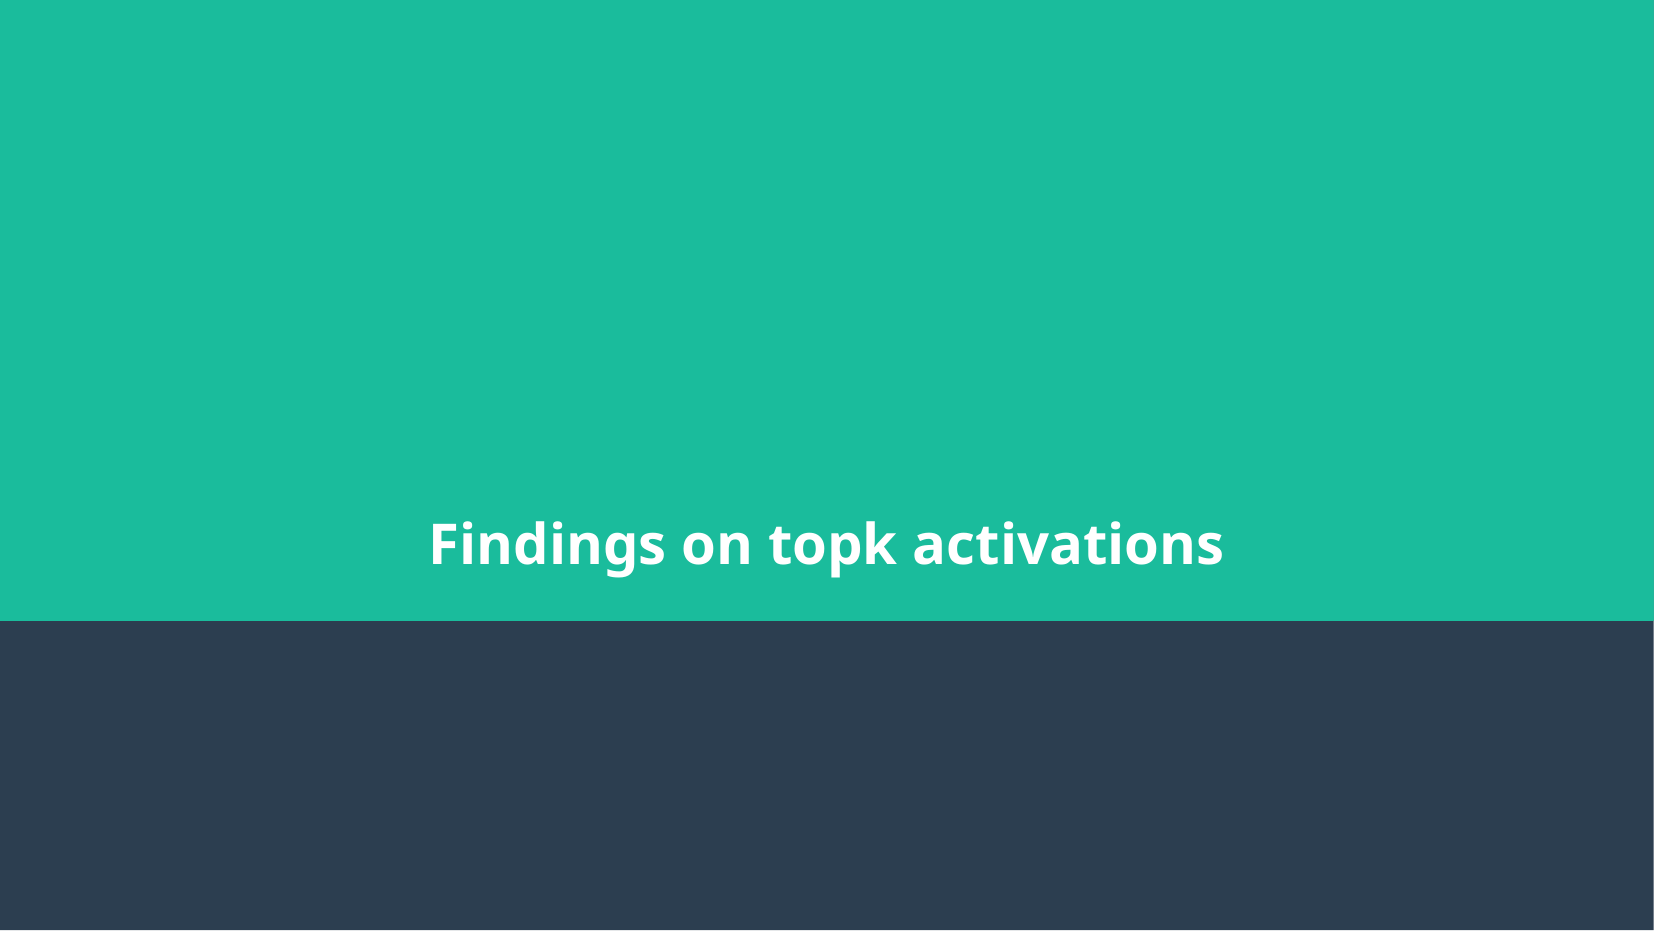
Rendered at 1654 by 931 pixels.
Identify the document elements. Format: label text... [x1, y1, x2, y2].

title Findings on topk activations [59, 465, 1595, 583]
